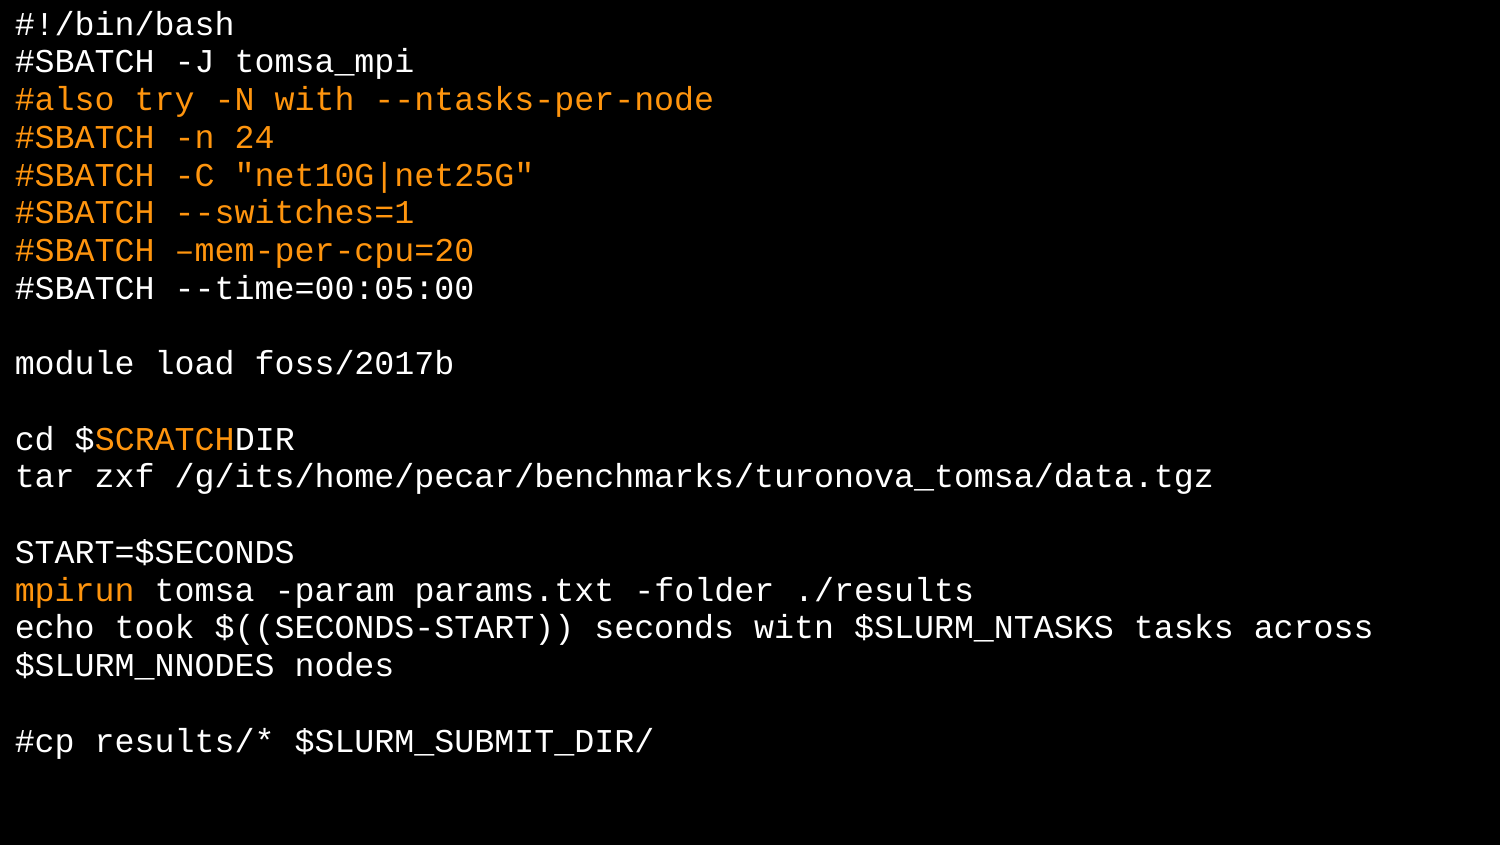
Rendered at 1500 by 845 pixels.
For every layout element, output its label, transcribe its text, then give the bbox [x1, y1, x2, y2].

text_box #!/bin/bash #SBATCH -J tomsa_mpi #also try -N with --ntasks-per-node #SBATCH -n 24 #SBATCH -C "net10G|net25G" #SBATCH --switches=1 #SBATCH –mem-per-cpu=20 #SBATCH --time=00:05:00 module load foss/2017b cd $SCRATCHDIR tar zxf /g/its/home/pecar/benchmarks/turonova_tomsa/data.tgz START=$SECONDS mpirun tomsa -param params.txt -folder ./results echo took $((SECONDS-START)) seconds witn $SLURM_NTASKS tasks across $SLURM_NNODES nodes #cp results/* $SLURM_SUBMIT_DIR/ [0, 0, 1500, 845]
